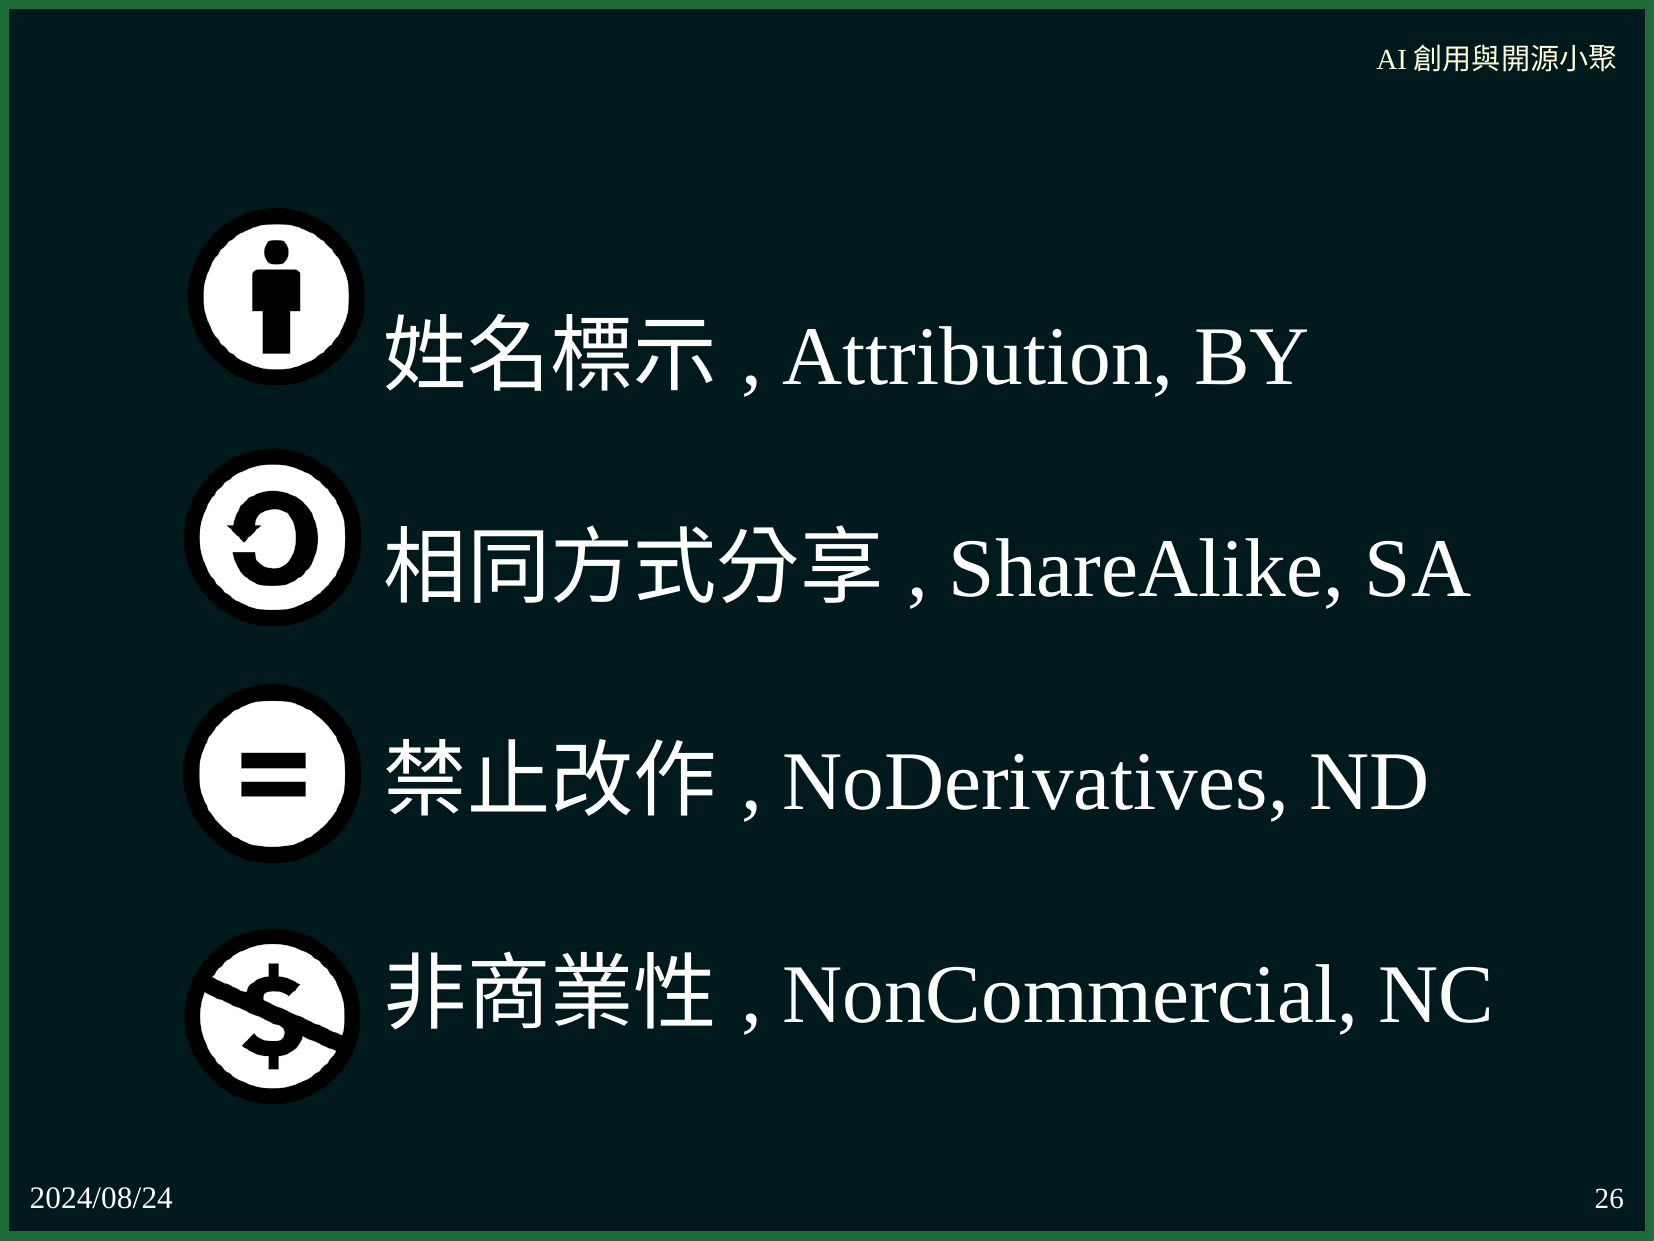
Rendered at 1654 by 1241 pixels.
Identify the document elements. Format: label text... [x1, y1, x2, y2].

picture [183, 448, 361, 626]
picture [183, 927, 361, 1105]
picture [187, 208, 365, 386]
title 姓名標示, Attribution, BY 相同方式分享, ShareAlike, SA 禁止改作, NoDerivatives, ND 非商業性, NonCommercial, NC [383, 245, 1536, 1089]
picture [183, 684, 361, 863]
